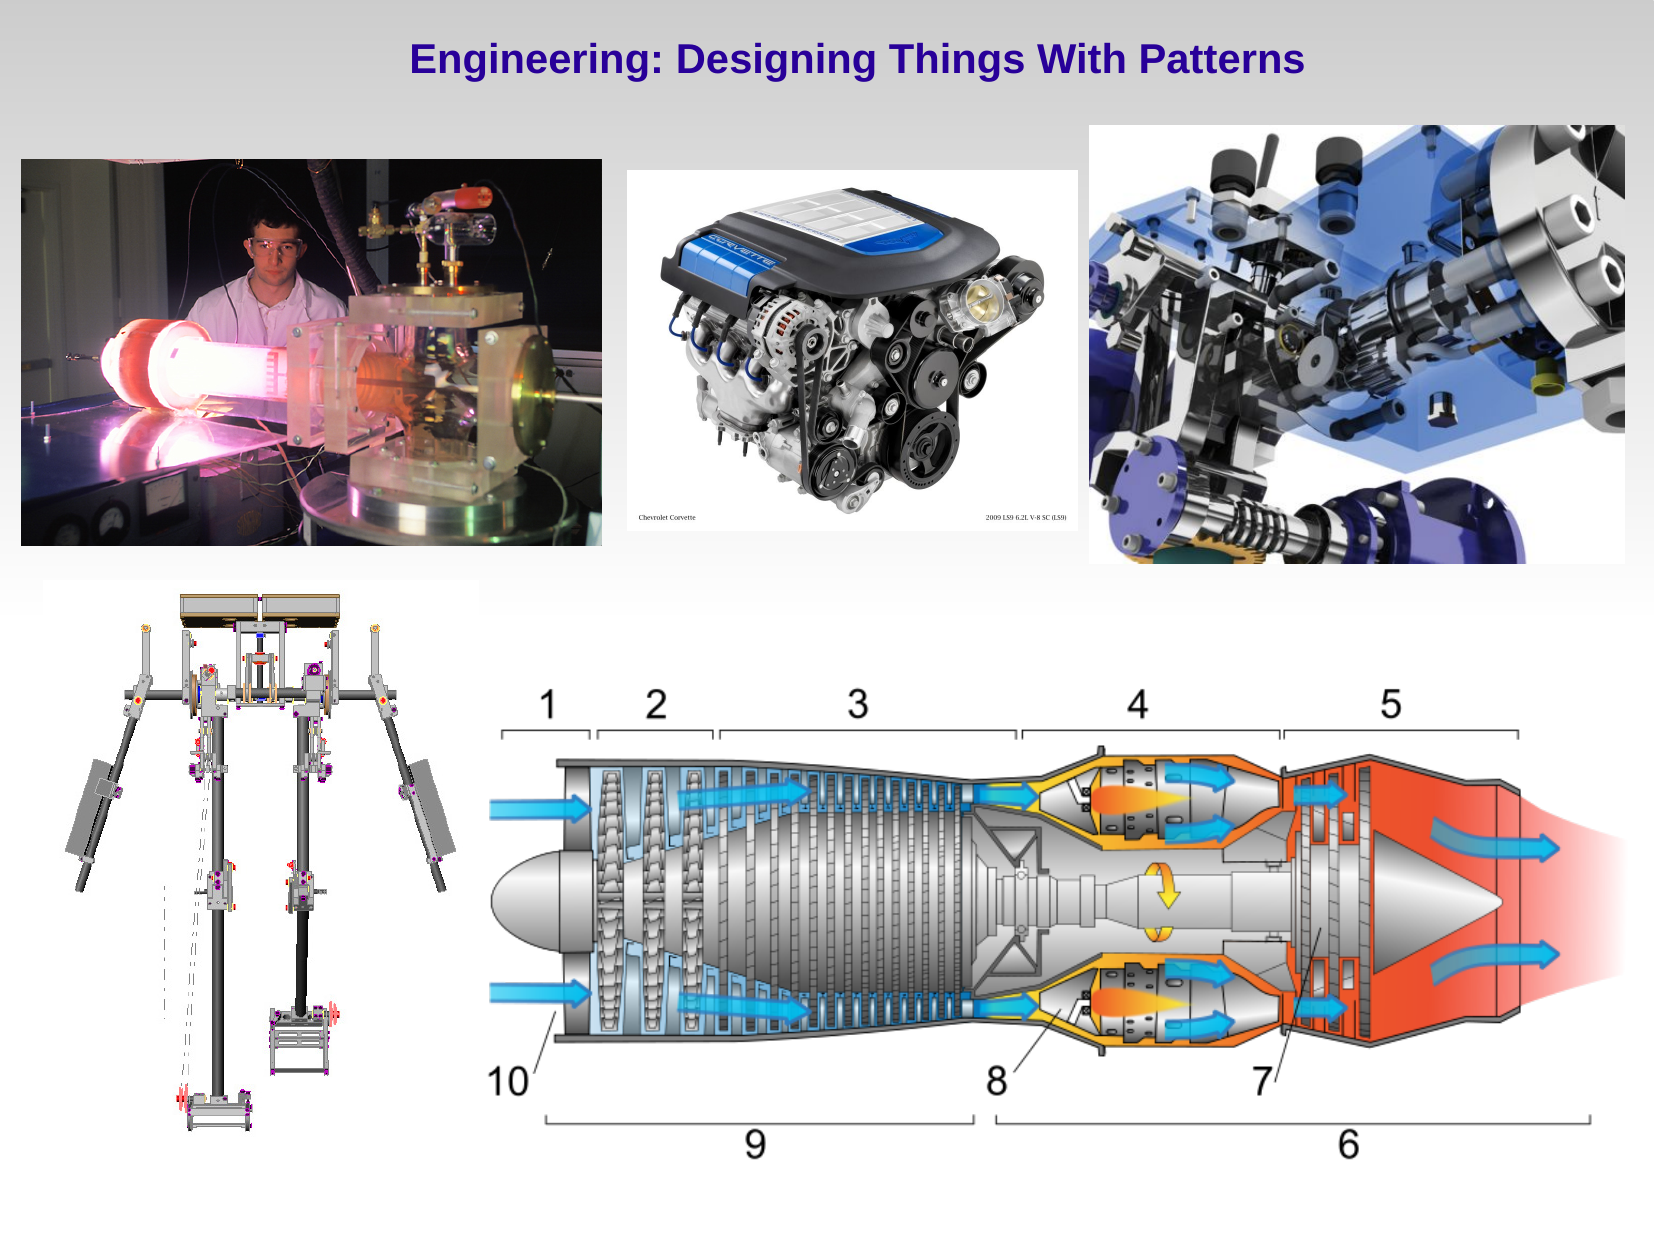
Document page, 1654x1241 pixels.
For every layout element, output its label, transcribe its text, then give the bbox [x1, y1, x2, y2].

picture [43, 580, 479, 1147]
picture [21, 159, 602, 546]
picture [1089, 125, 1625, 564]
text_box Engineering: Designing Things With Patterns [288, 28, 1365, 98]
picture [627, 170, 1078, 531]
picture [481, 685, 1638, 1168]
